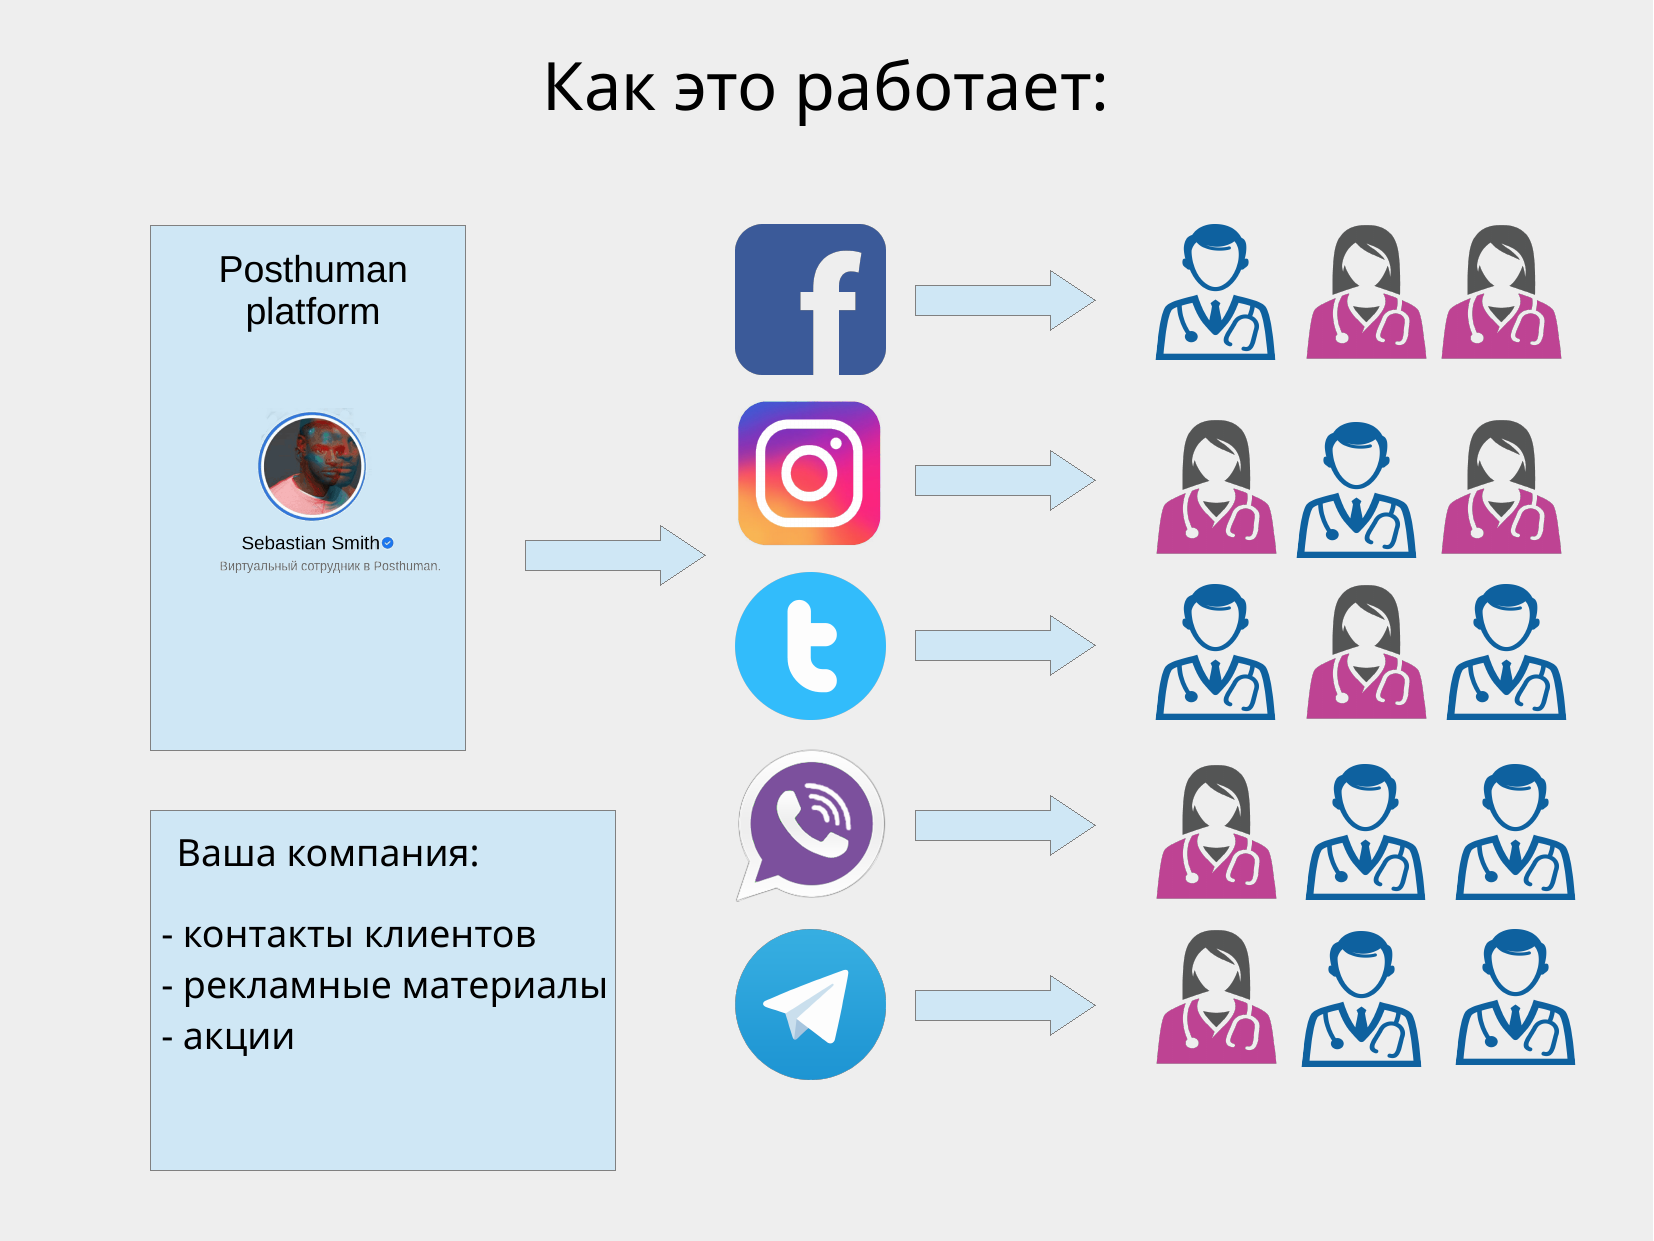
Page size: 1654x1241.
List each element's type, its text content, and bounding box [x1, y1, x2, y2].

text_box [150, 225, 466, 751]
text_box - контакты клиентов - рекламные материалы - акции [146, 900, 594, 1051]
picture [1446, 584, 1567, 720]
picture [1155, 224, 1276, 361]
picture [1301, 931, 1422, 1067]
picture [1155, 584, 1276, 721]
picture [1455, 929, 1576, 1066]
text_box [915, 450, 1096, 511]
picture [1305, 224, 1576, 367]
picture [1155, 764, 1291, 907]
picture [1440, 419, 1576, 562]
picture [1155, 929, 1291, 1072]
text_box [915, 615, 1096, 676]
picture [1455, 764, 1576, 901]
text_box [525, 525, 706, 586]
picture [155, 239, 481, 890]
text_box [915, 795, 1096, 856]
picture [1155, 419, 1291, 562]
picture [726, 400, 892, 549]
text_box [915, 975, 1096, 1036]
picture [735, 929, 886, 1081]
picture [1305, 764, 1426, 901]
title Как это работает: [82, 44, 1571, 126]
picture [735, 224, 886, 376]
text_box [150, 810, 616, 1171]
picture [1305, 584, 1441, 727]
picture [735, 749, 886, 902]
picture [1296, 422, 1417, 558]
text_box [150, 810, 161, 900]
text_box Ваша компания: [161, 819, 601, 925]
text_box [915, 270, 1096, 331]
picture [735, 572, 886, 721]
